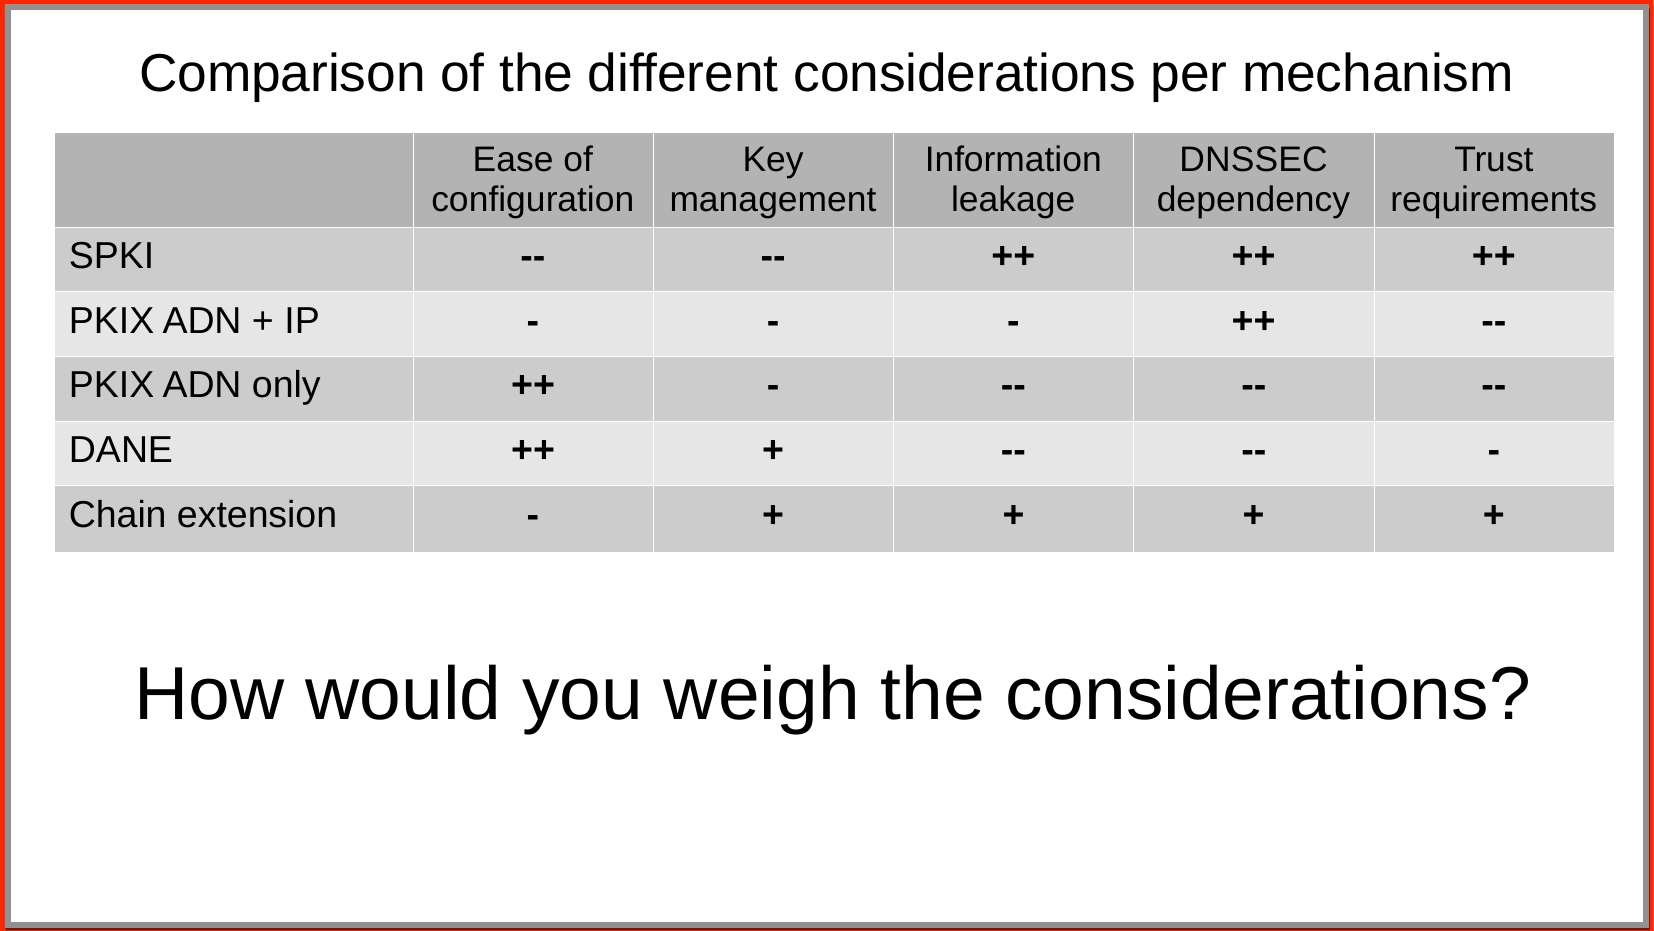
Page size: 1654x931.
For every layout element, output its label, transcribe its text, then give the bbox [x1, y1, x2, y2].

table_cell PKIX ADN + IP [55, 292, 413, 356]
table_cell DANE [55, 422, 413, 485]
table_cell + [654, 422, 893, 485]
table_cell ++ [1375, 228, 1614, 291]
table_cell - [894, 292, 1133, 356]
table_cell PKIX ADN only [55, 357, 413, 421]
table_cell + [1134, 486, 1374, 552]
table_cell - [1375, 422, 1614, 485]
table_cell -- [1375, 292, 1614, 356]
table_cell + [654, 486, 893, 552]
table_cell - [654, 292, 893, 356]
table_cell -- [1134, 422, 1374, 485]
table_cell ++ [1134, 292, 1374, 356]
table_cell + [1375, 486, 1614, 552]
table_cell SPKI [55, 228, 413, 291]
table_cell ++ [414, 422, 653, 485]
table_cell ++ [1134, 228, 1374, 291]
table_header Information leakage [894, 133, 1133, 227]
text_box How would you weigh the considerations? [105, 621, 1562, 766]
table_cell -- [894, 422, 1133, 485]
table_cell + [894, 486, 1133, 552]
table_header Trust requirements [1375, 133, 1614, 227]
title Comparison of the different considerations per mechanism [82, 0, 1571, 132]
table_cell -- [654, 228, 893, 291]
table_cell - [414, 486, 653, 552]
table_cell -- [1375, 357, 1614, 421]
table_cell -- [1134, 357, 1374, 421]
table_header [55, 133, 413, 227]
table_header DNSSEC dependency [1134, 133, 1374, 227]
table_cell -- [894, 357, 1133, 421]
table_cell -- [414, 228, 653, 291]
table_cell ++ [894, 228, 1133, 291]
table_header Key management [654, 133, 893, 227]
table_cell - [654, 357, 893, 421]
table_cell Chain extension [55, 486, 413, 552]
table_header Ease of configuration [414, 133, 653, 227]
table_cell ++ [414, 357, 653, 421]
table_cell - [414, 292, 653, 356]
